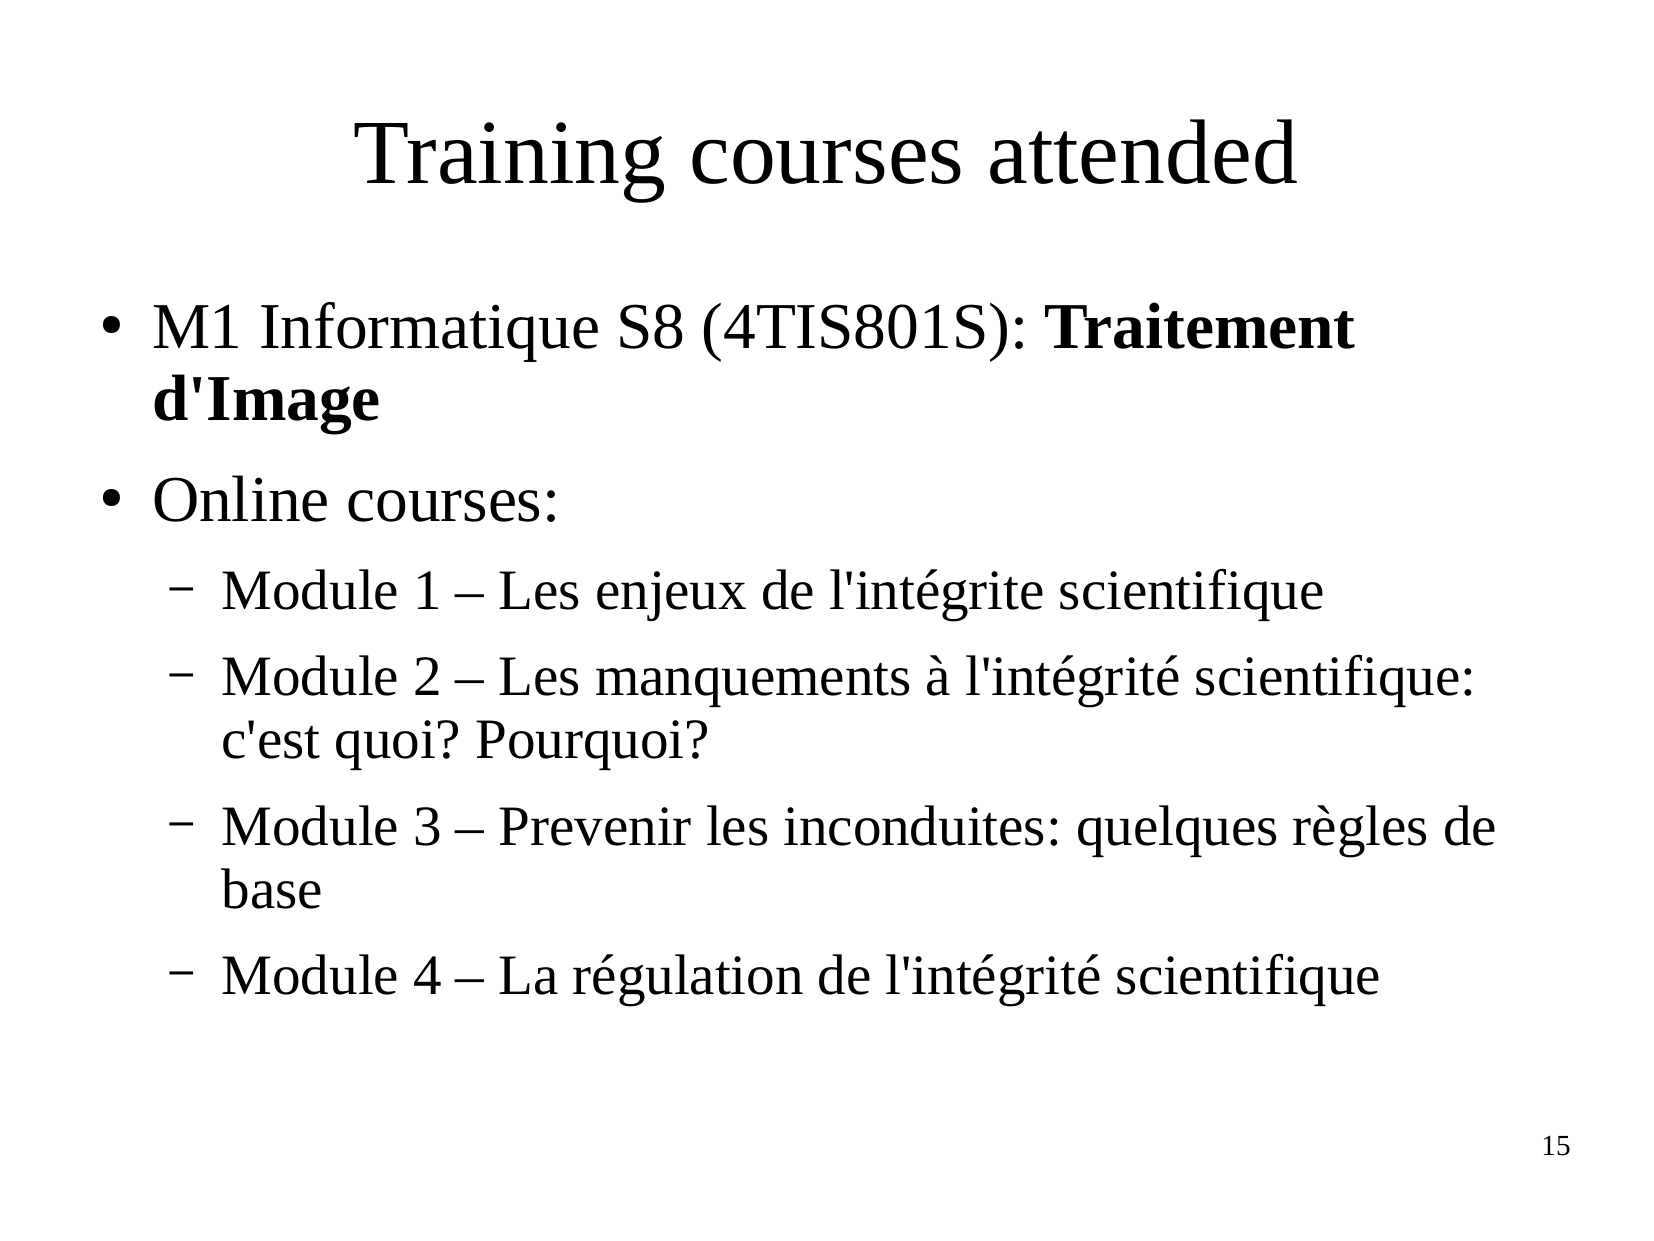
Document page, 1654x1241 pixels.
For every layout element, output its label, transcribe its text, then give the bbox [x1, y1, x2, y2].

title Training courses attended [82, 49, 1571, 257]
list M1 Informatique S8 (4TIS801S): Traitement d'Image Online courses: Module 1 – Les enjeux de l'intégrite scientifique Module 2 – Les manquements à l'intégrité scientifique: c'est quoi? Pourquoi? Module 3 – Prevenir les inconduites: quelques règles de base Module 4 – La régulation de l'intégrité scientifique [82, 290, 1571, 1010]
